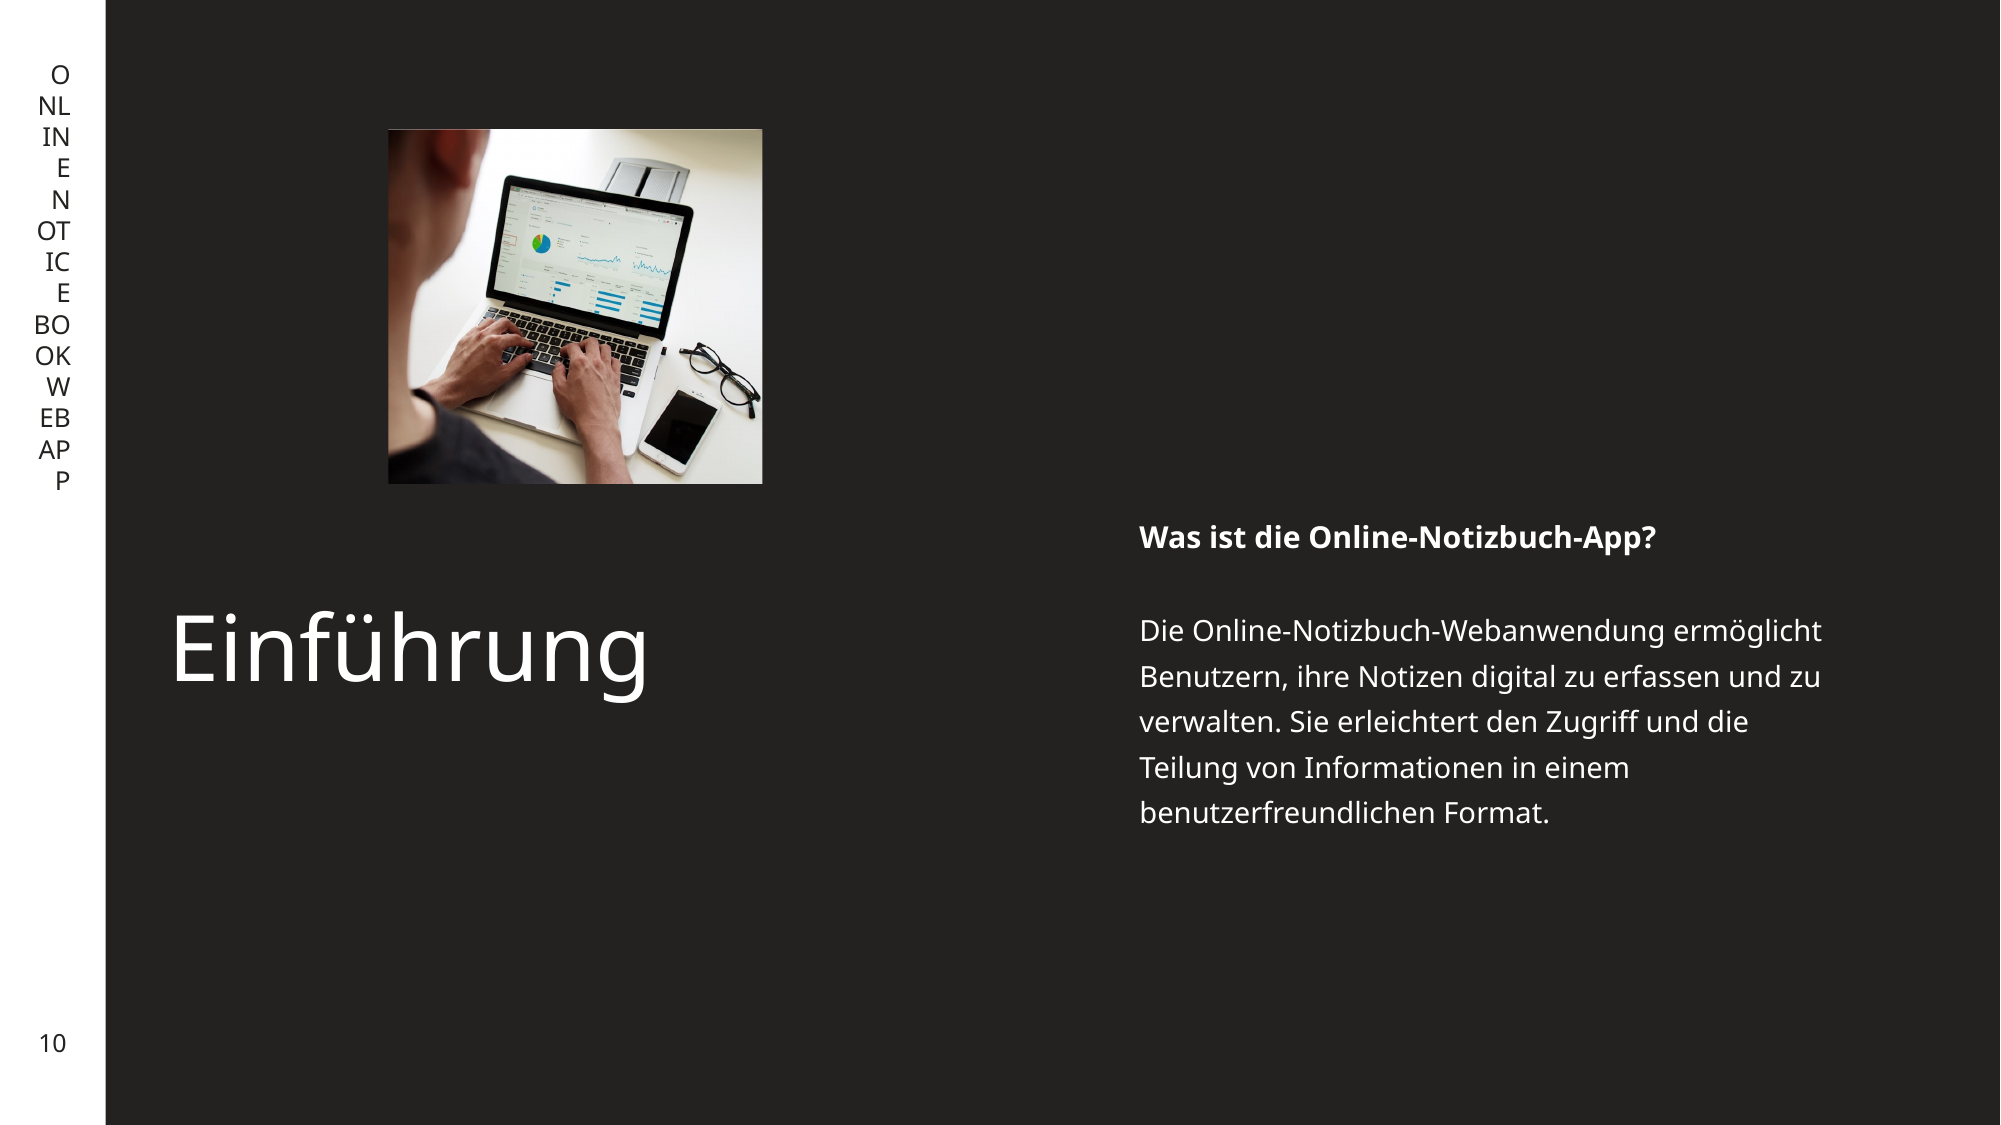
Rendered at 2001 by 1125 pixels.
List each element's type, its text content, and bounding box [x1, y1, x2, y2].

picture [388, 129, 763, 484]
list Die Online-Notizbuch-Webanwendung ermöglicht Benutzern, ihre Notizen digital zu erfassen und zu verwalten. Sie erleichtert den Zugriff und die Teilung von Informationen in einem benutzerfreundlichen Format. [1124, 594, 1847, 1075]
title Einführung [153, 594, 911, 1075]
text_box ONLINE NOTICE BOOK WEBAPP [18, 50, 86, 563]
list Was ist die Online-Notizbuch-App? [1124, 483, 1847, 563]
text_box [0, 1014, 106, 1075]
